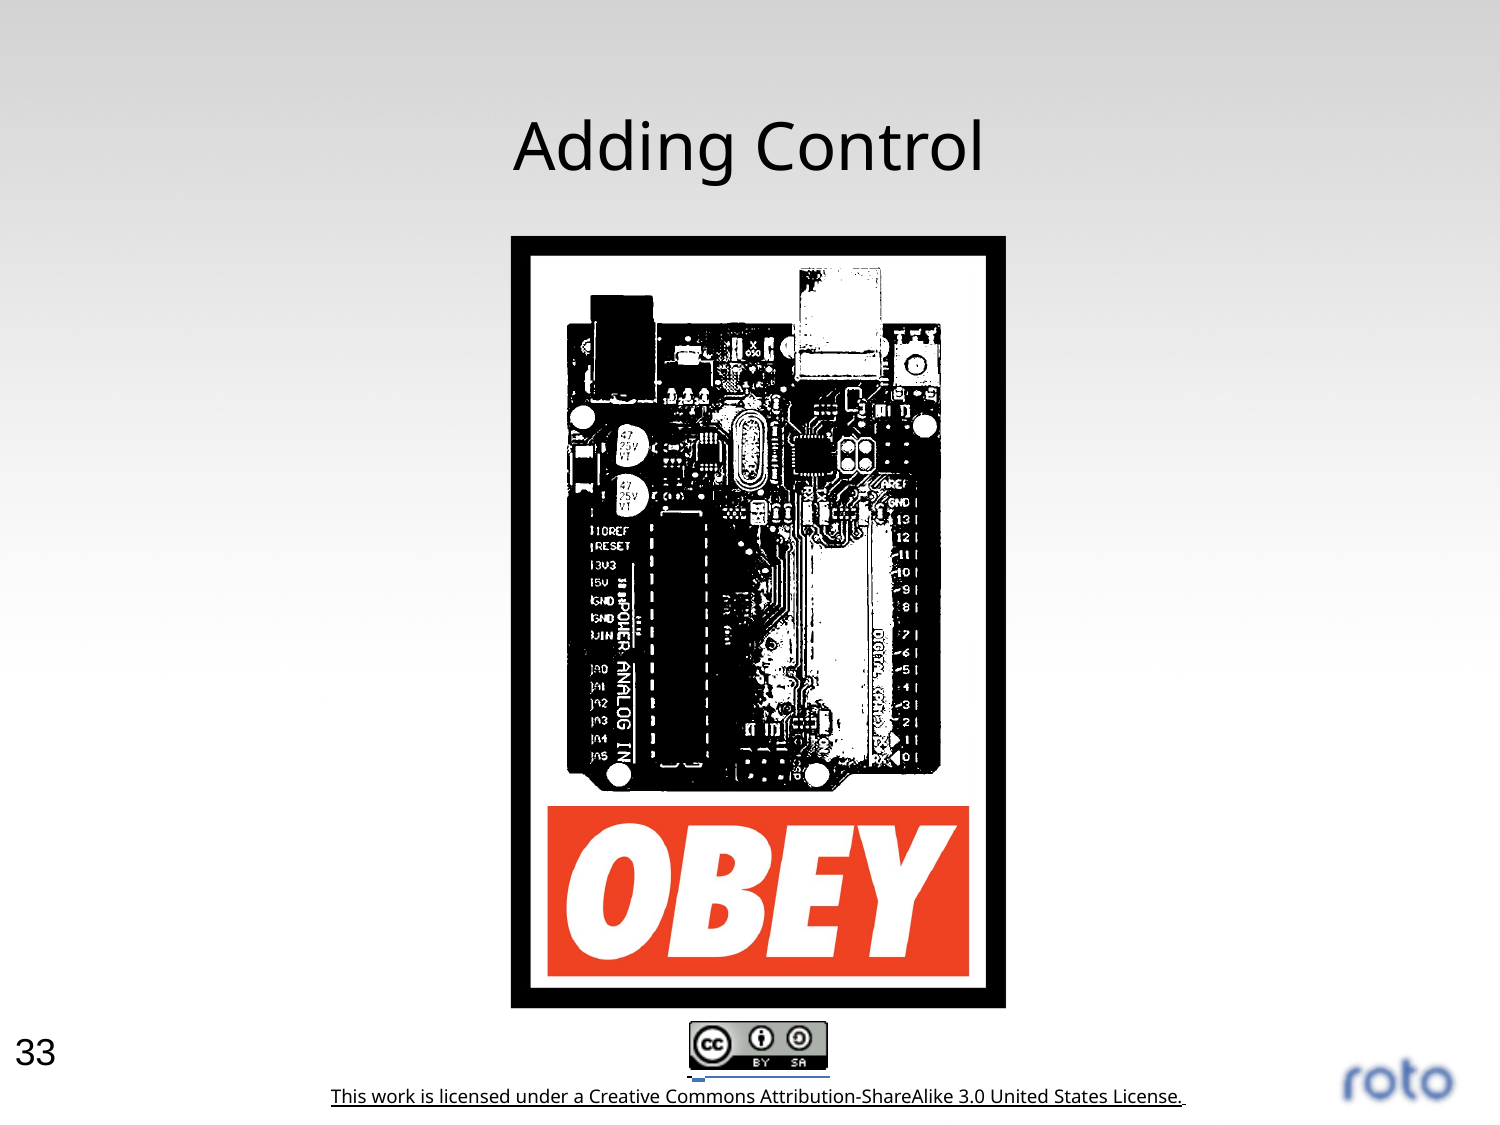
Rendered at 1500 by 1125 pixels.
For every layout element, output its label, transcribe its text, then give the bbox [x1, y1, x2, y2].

title Adding Control [112, 49, 1388, 238]
picture [0, 0, 1500, 1125]
